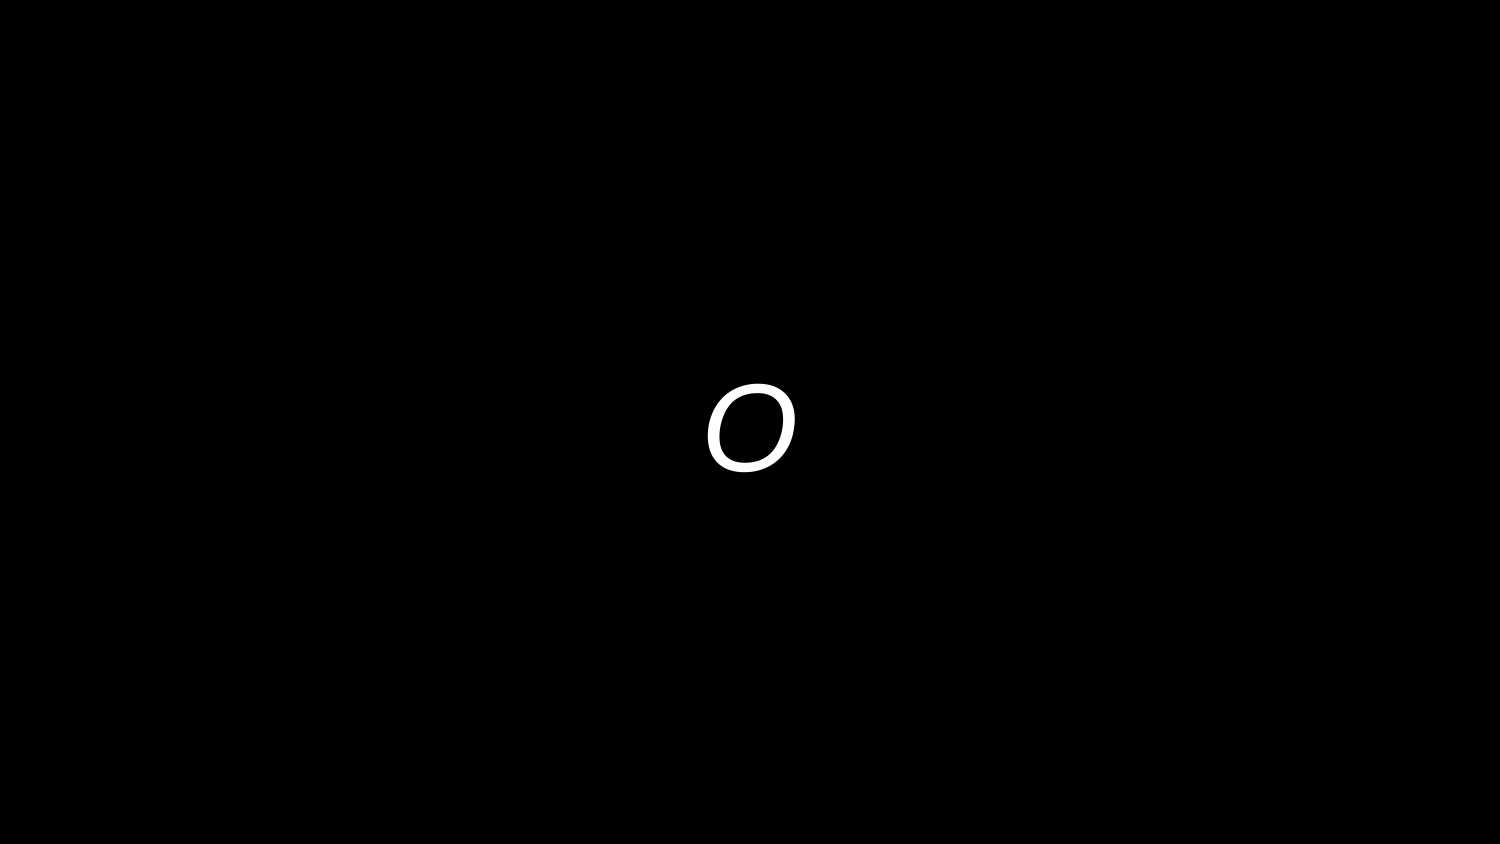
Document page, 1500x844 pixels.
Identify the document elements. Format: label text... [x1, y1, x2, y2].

title O [51, 352, 1449, 491]
